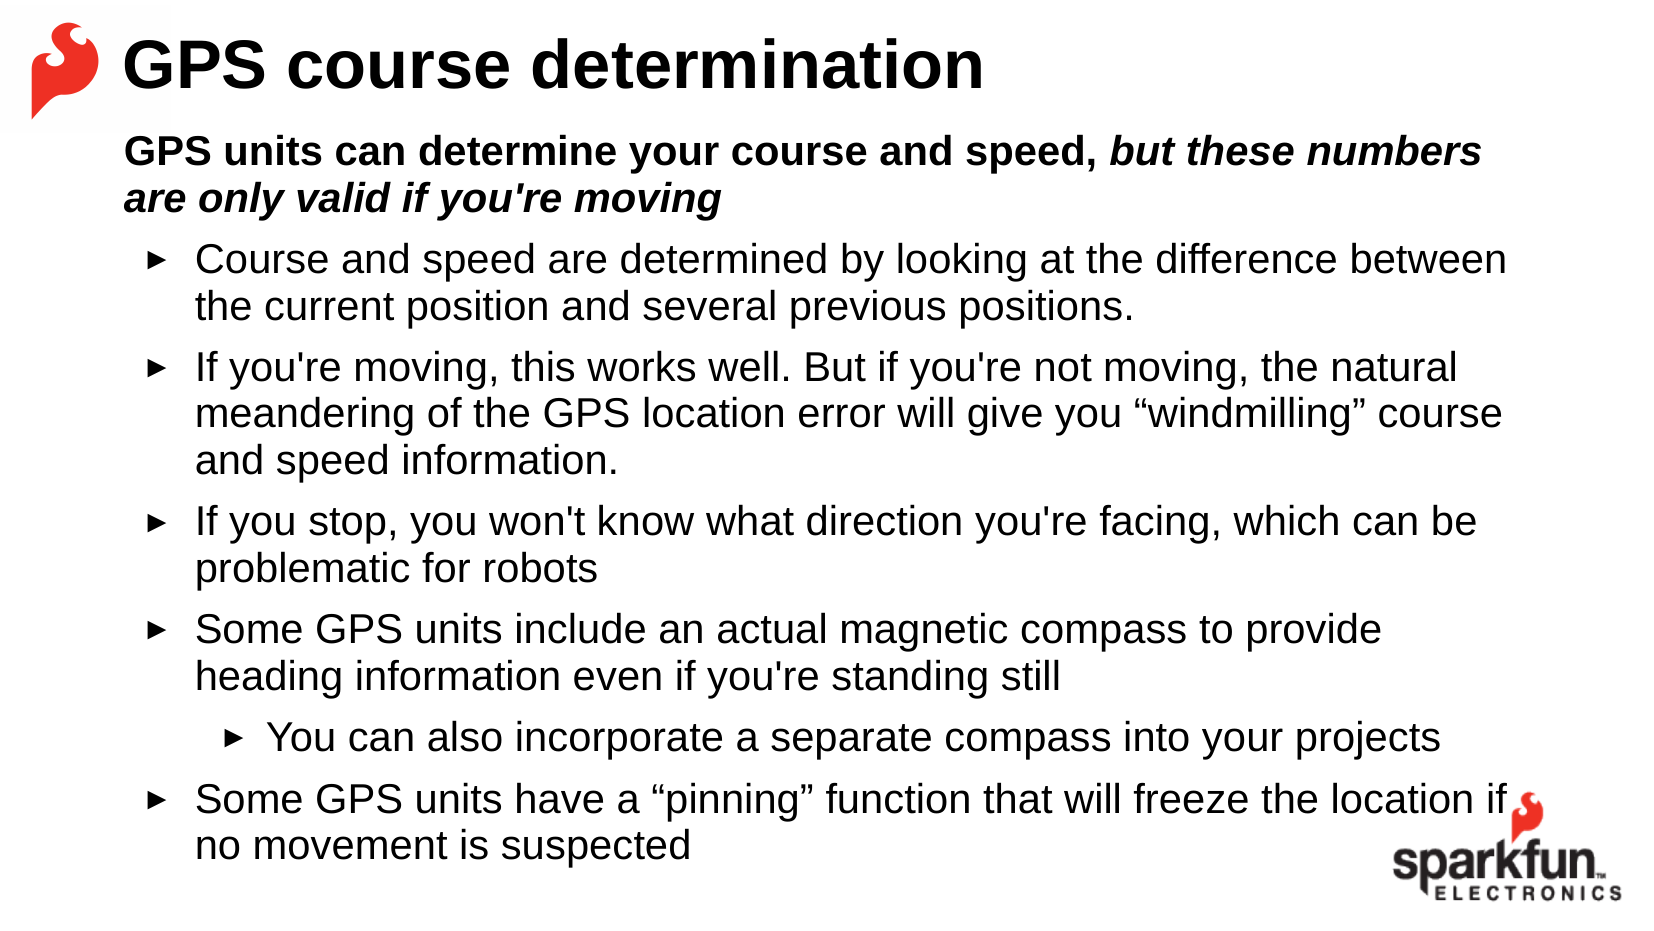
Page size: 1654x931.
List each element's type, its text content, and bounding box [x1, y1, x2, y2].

picture [1363, 749, 1651, 926]
title GPS course determination [122, 26, 1546, 104]
picture [0, 5, 171, 133]
list GPS units can determine your course and speed, but these numbers are only valid if you're moving Course and speed are determined by looking at the difference between the current position and several previous positions. If you're moving, this works well. But if you're not moving, the natural meandering of the GPS location error will give you “windmilling” course and speed information. If you stop, you won't know what direction you're facing, which can be problematic for robots Some GPS units include an actual magnetic compass to provide heading information even if you're standing still You can also incorporate a separate compass into your projects Some GPS units have a “pinning” function that will freeze the location if no movement is suspected [53, 127, 1542, 874]
